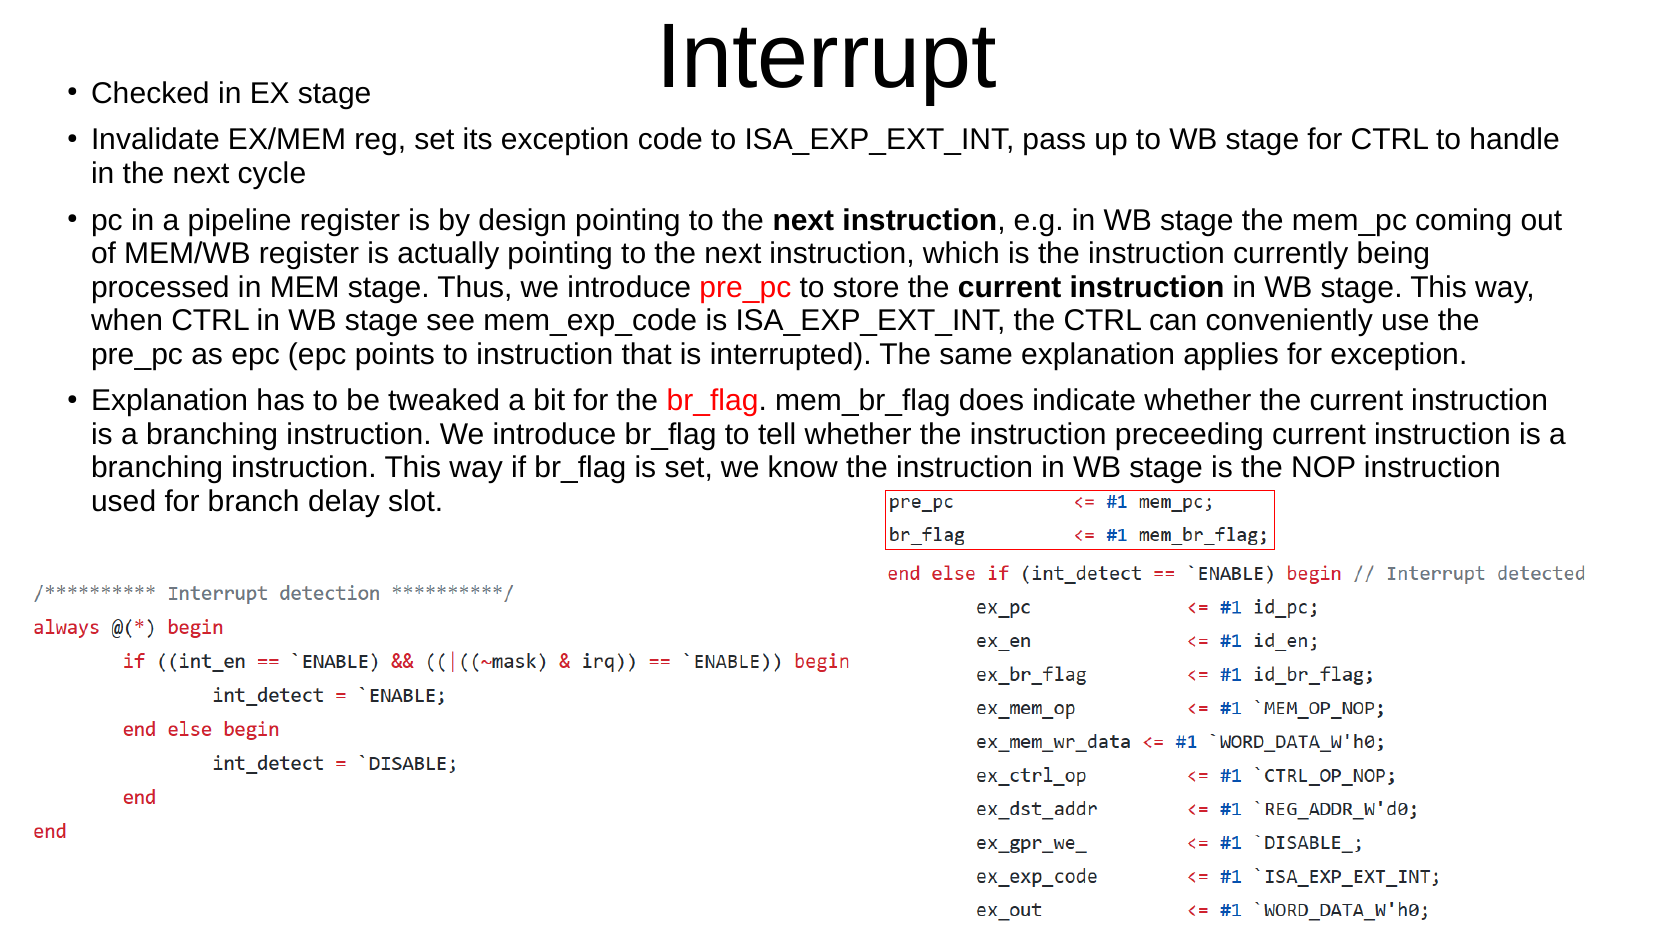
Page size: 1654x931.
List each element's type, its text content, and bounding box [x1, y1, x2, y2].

title Interrupt [82, 0, 1571, 75]
picture [879, 560, 1594, 926]
list Checked in EX stage Invalidate EX/MEM reg, set its exception code to ISA_EXP_EXT_INT, pass up to WB stage for CTRL to handle in the next cycle pc in a pipeline register is by design pointing to the next instruction, e.g. in WB stage the mem_pc coming out of MEM/WB register is actually pointing to the next instruction, which is the instruction currently being processed in MEM stage. Thus, we introduce pre_pc to store the current instruction in WB stage. This way, when CTRL in WB stage see mem_exp_code is ISA_EXP_EXT_INT, the CTRL can conveniently use the pre_pc as epc (epc points to instruction that is interrupted). The same explanation applies for exception. Explanation has to be tweaked a bit for the br_flag. mem_br_flag does indicate whether the current instruction is a branching instruction. We introduce br_flag to tell whether the instruction preceeding current instruction is a branching instruction. This way if br_flag is set, we know the instruction in WB stage is the NOP instruction used for branch delay slot. [59, 75, 1571, 526]
picture [29, 578, 853, 845]
picture [885, 490, 1275, 550]
